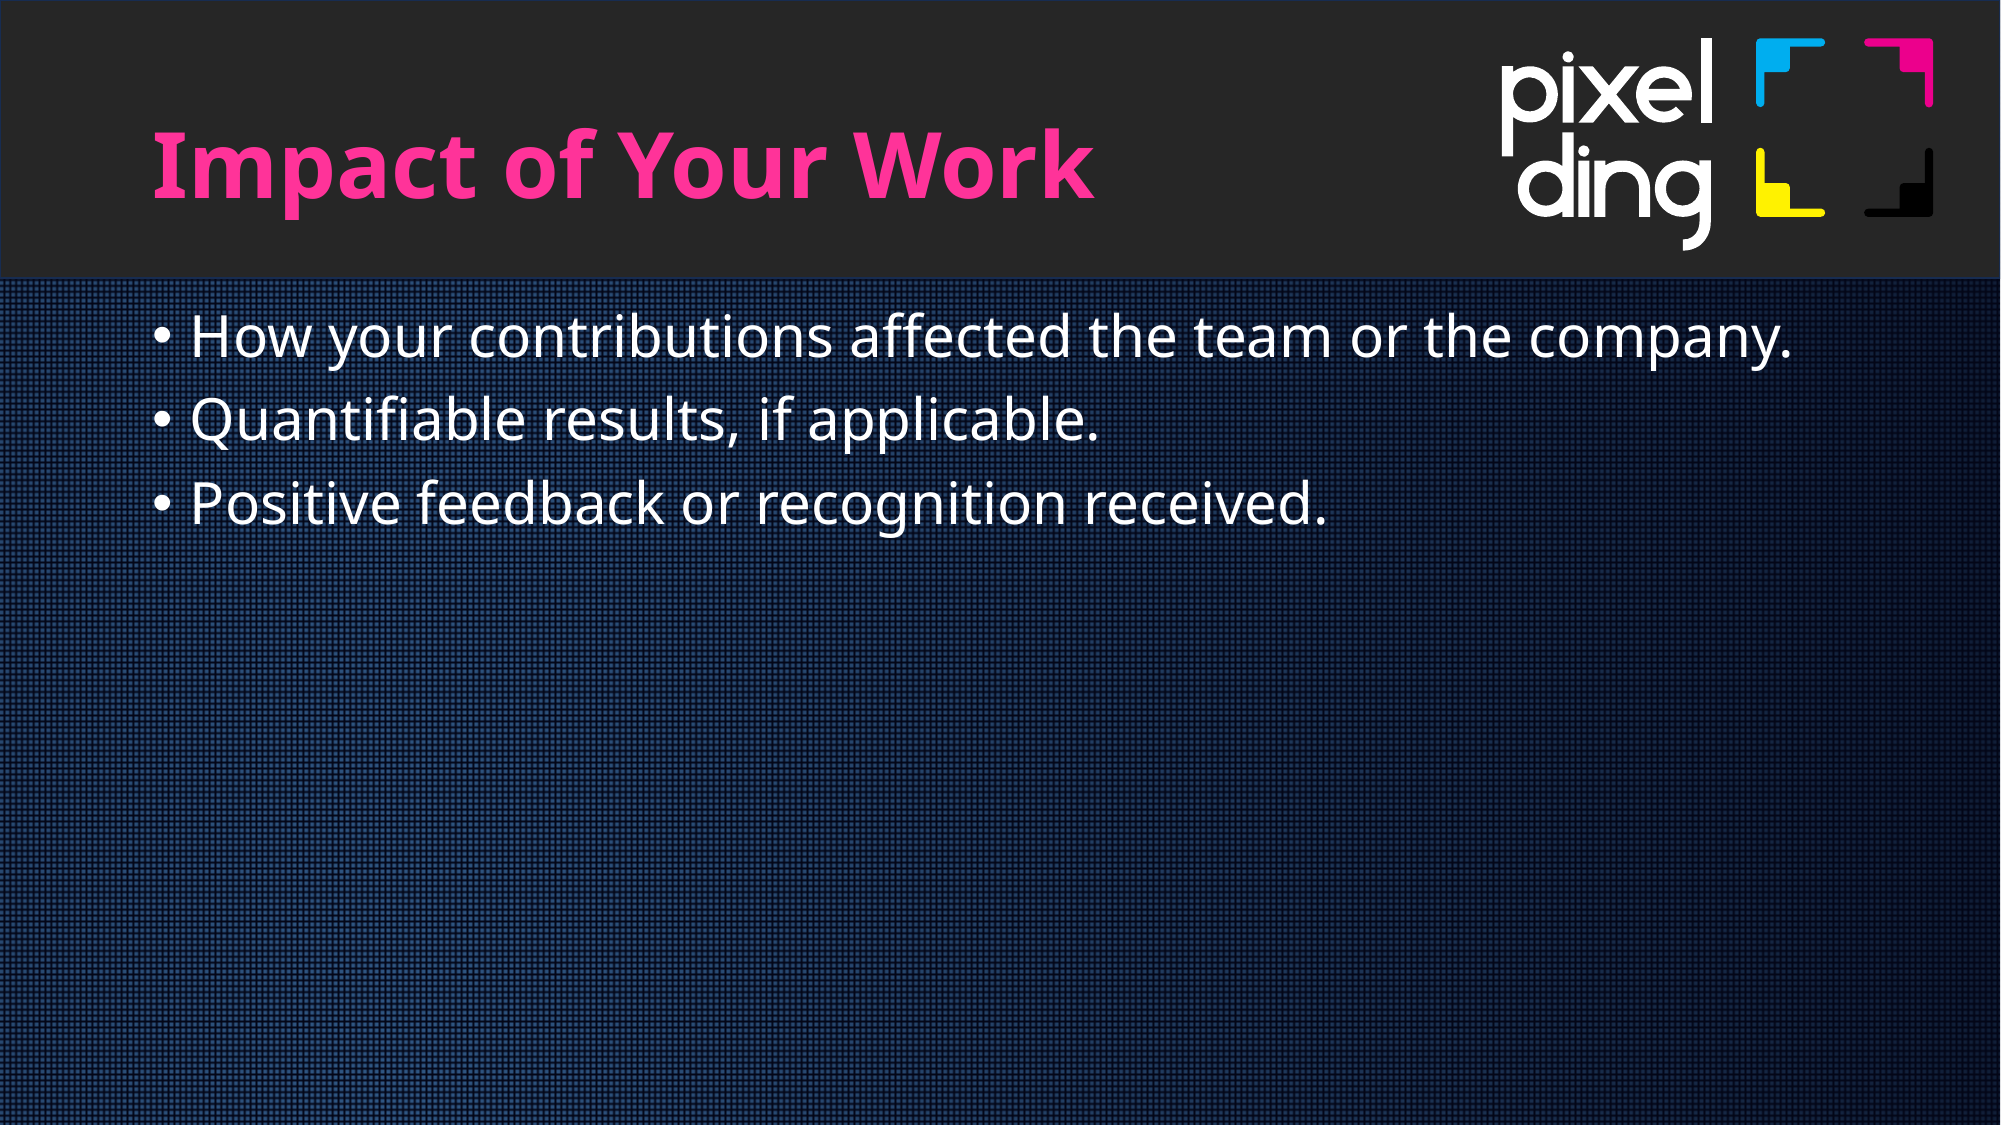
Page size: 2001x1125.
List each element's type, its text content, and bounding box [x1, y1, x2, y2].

title Impact of Your Work [137, 59, 1863, 278]
list How your contributions affected the team or the company. Quantifiable results, if applicable. Positive feedback or recognition received. [137, 299, 1863, 1014]
